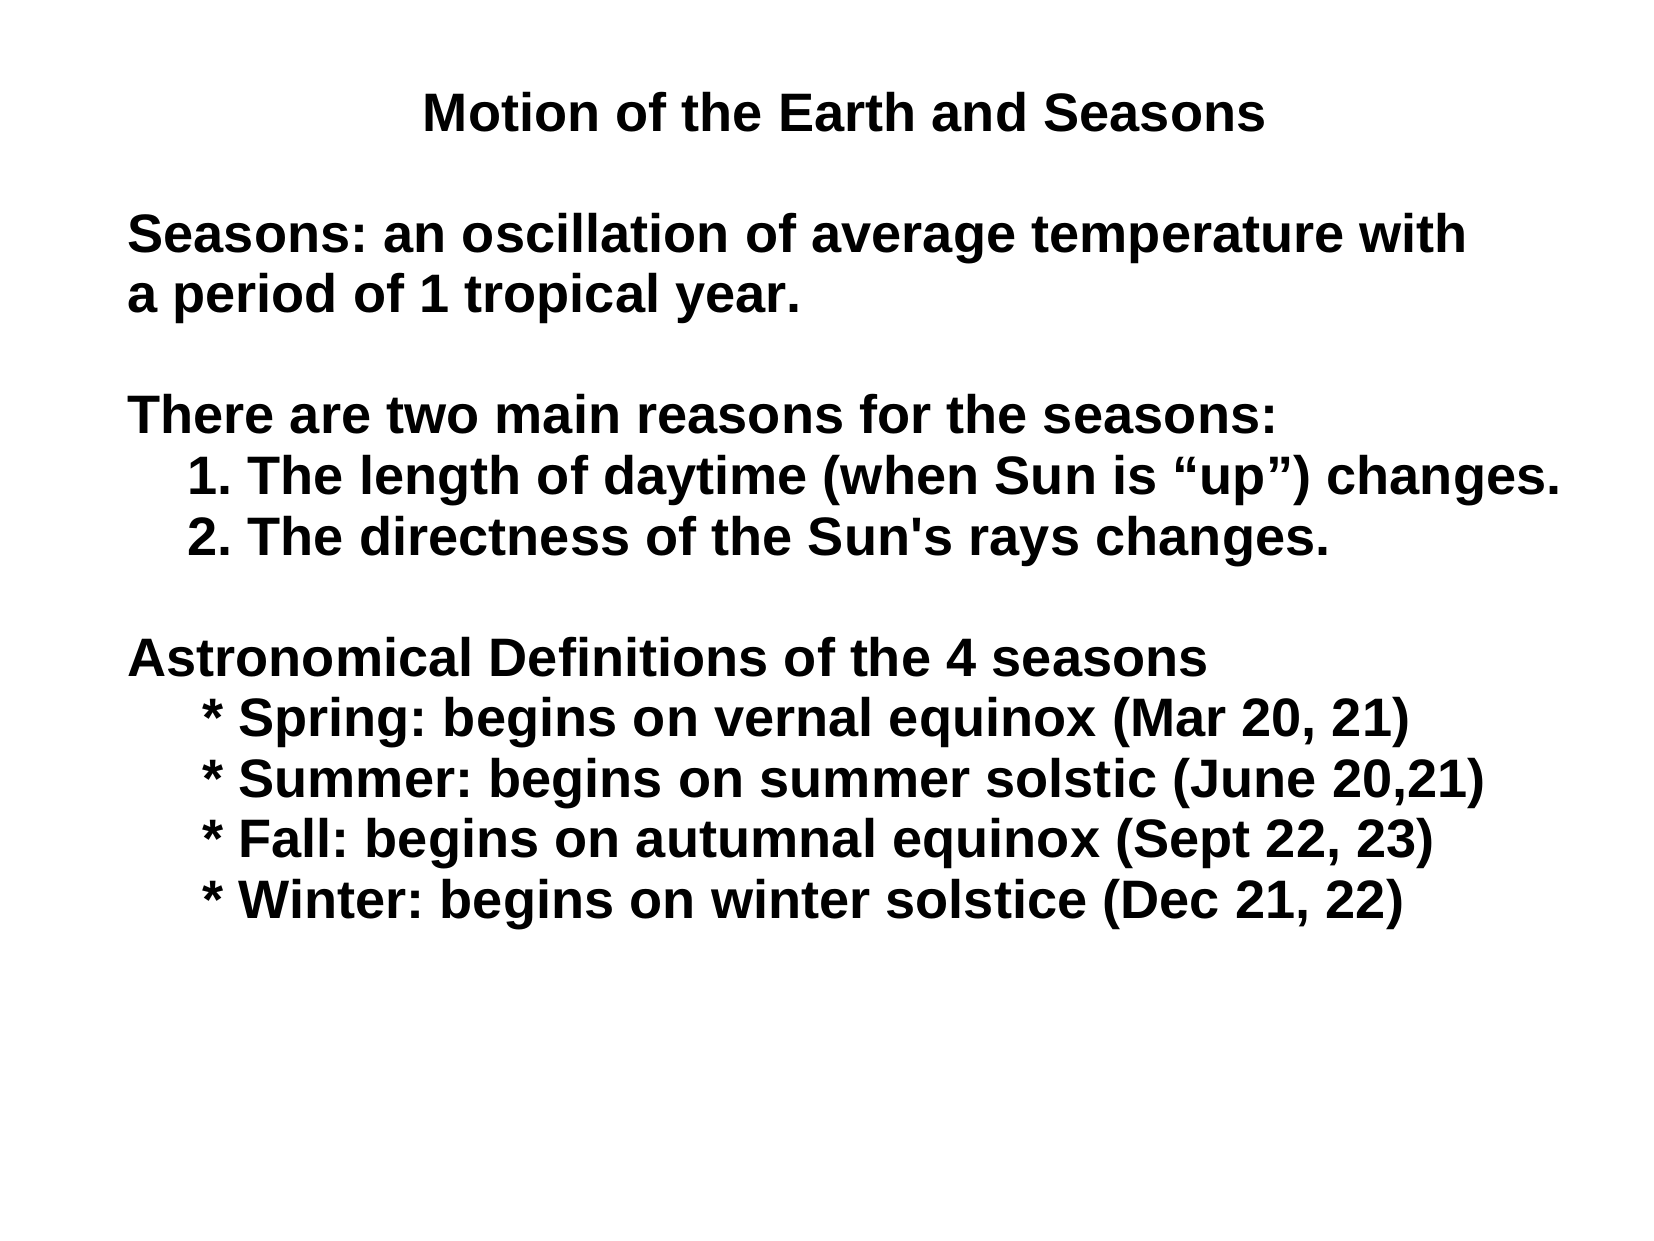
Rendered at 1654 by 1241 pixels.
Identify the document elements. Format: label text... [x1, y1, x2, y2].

text_box Motion of the Earth and Seasons Seasons: an oscillation of average temperature with a period of 1 tropical year. There are two main reasons for the seasons: 1. The length of daytime (when Sun is “up”) changes. 2. The directness of the Sun's rays changes. Astronomical Definitions of the 4 seasons * Spring: begins on vernal equinox (Mar 20, 21) * Summer: begins on summer solstic (June 20,21) * Fall: begins on autumnal equinox (Sept 22, 23) * Winter: begins on winter solstice (Dec 21, 22) [112, 75, 1579, 938]
